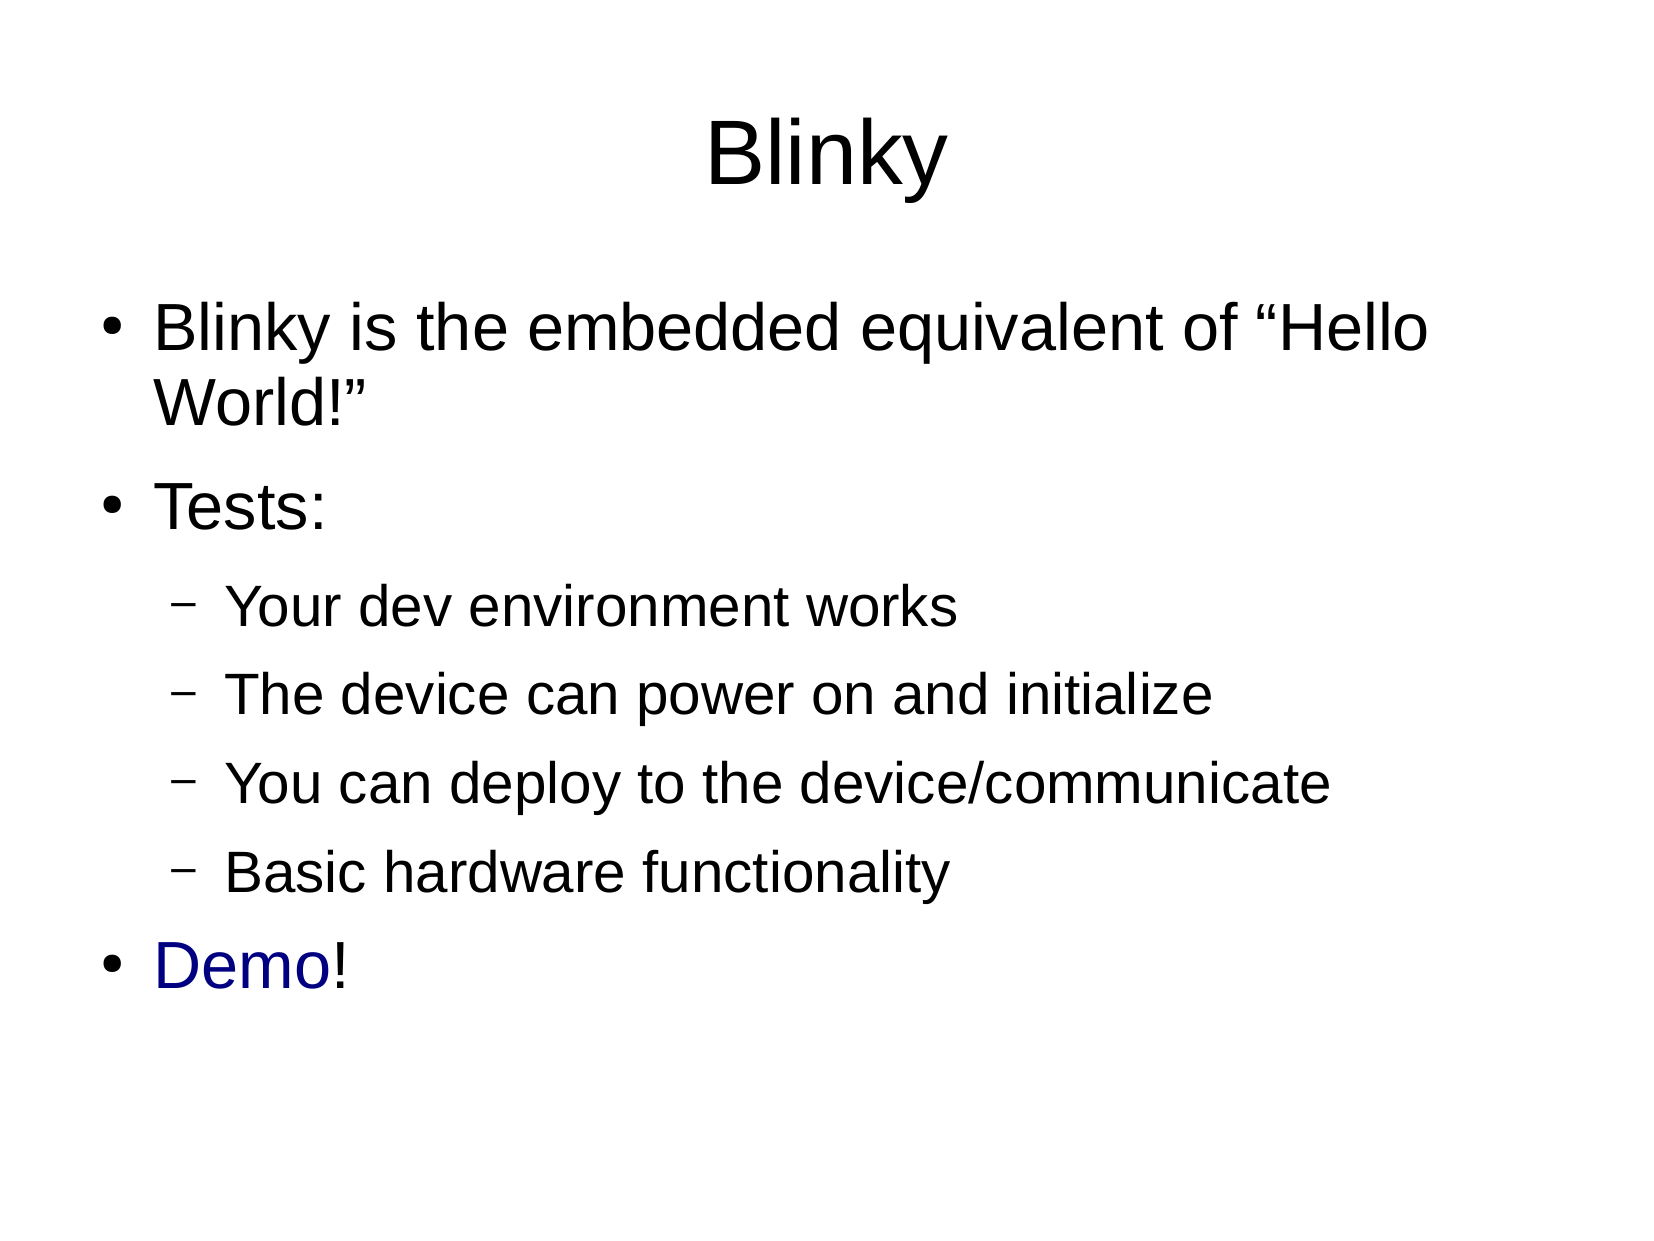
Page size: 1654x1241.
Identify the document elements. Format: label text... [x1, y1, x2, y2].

title Blinky [82, 49, 1571, 257]
list Blinky is the embedded equivalent of “Hello World!” Tests: Your dev environment works The device can power on and initialize You can deploy to the device/communicate Basic hardware functionality Demo! [82, 290, 1571, 1010]
